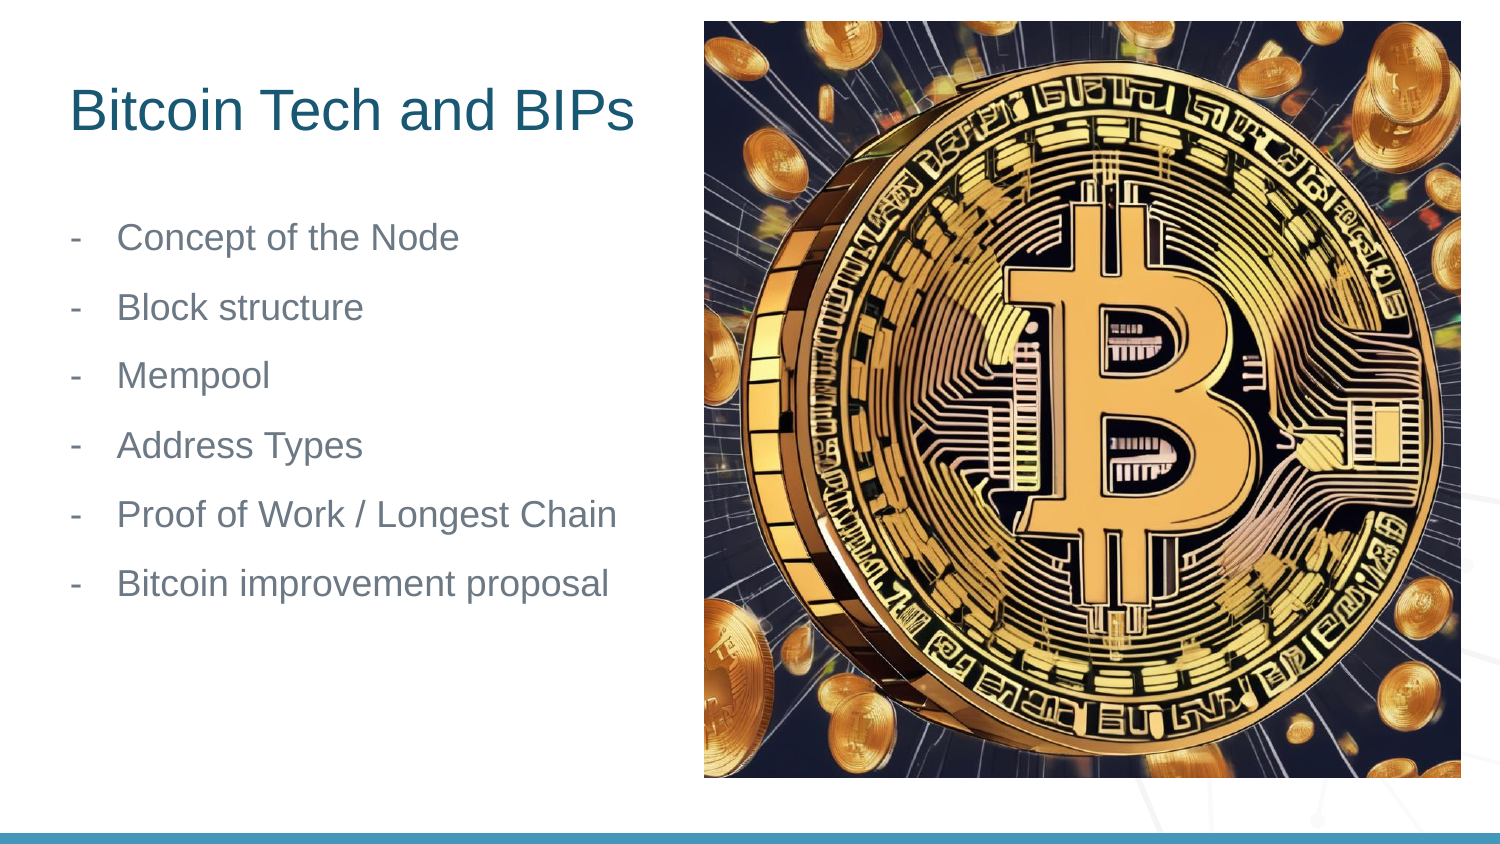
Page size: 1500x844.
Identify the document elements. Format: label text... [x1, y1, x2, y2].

picture [704, 21, 1461, 778]
title Bitcoin Tech and BIPs [54, 70, 704, 165]
list Concept of the Node Block structure Mempool Address Types Proof of Work / Longest Chain Bitcoin improvement proposal [54, 203, 689, 750]
